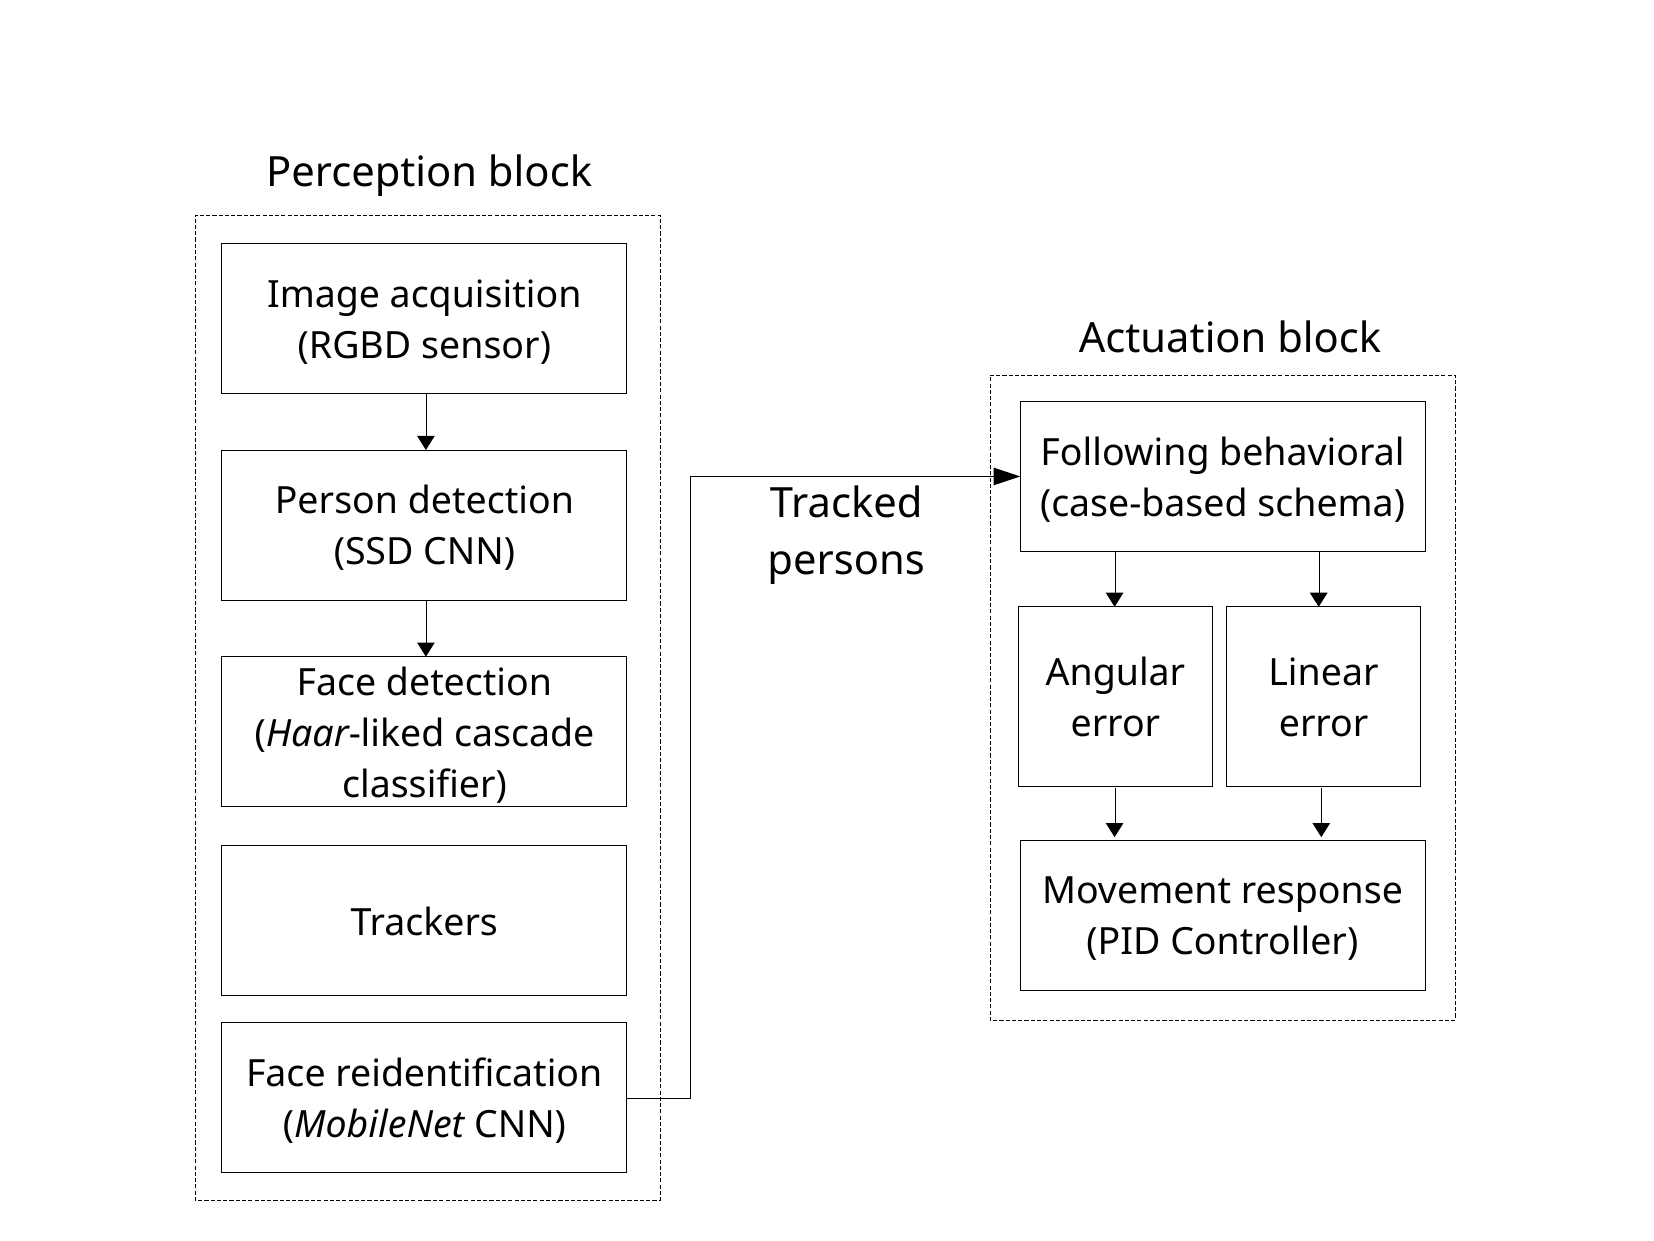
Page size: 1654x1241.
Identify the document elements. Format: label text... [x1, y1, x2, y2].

text_box Person detection (SSD CNN) [221, 450, 627, 601]
text_box [1019, 477, 1115, 606]
text_box Following behavioral (case-based schema) [1020, 401, 1426, 552]
text_box Trackers [221, 845, 627, 996]
text_box Linear error [1226, 606, 1421, 787]
text_box Actuation block [1050, 300, 1411, 377]
text_box Perception block [249, 133, 610, 211]
text_box [990, 375, 1456, 1021]
text_box Movement response (PID Controller) [1020, 840, 1426, 991]
text_box Image acquisition (RGBD sensor) [221, 243, 627, 394]
text_box [195, 215, 661, 1201]
text_box Face detection (Haar-liked cascade classifier) [221, 656, 627, 807]
text_box Angular error [1018, 606, 1213, 787]
text_box Tracked persons [673, 465, 1019, 616]
text_box Face reidentification (MobileNet CNN) [221, 1022, 627, 1173]
